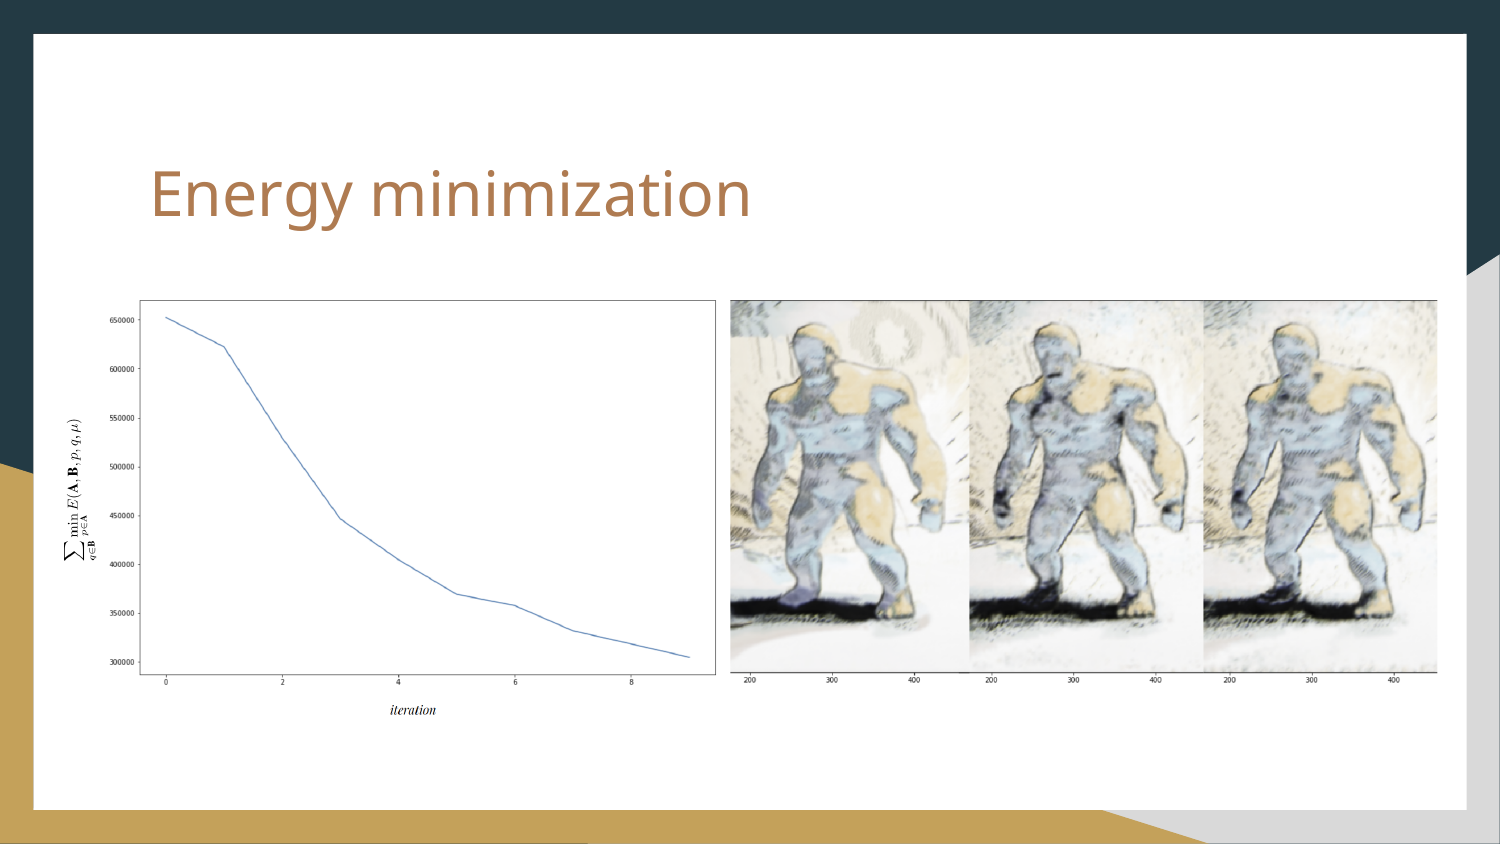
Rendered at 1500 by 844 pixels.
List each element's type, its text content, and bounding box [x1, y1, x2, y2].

title Energy minimization [134, 138, 1366, 295]
picture [60, 295, 1441, 721]
